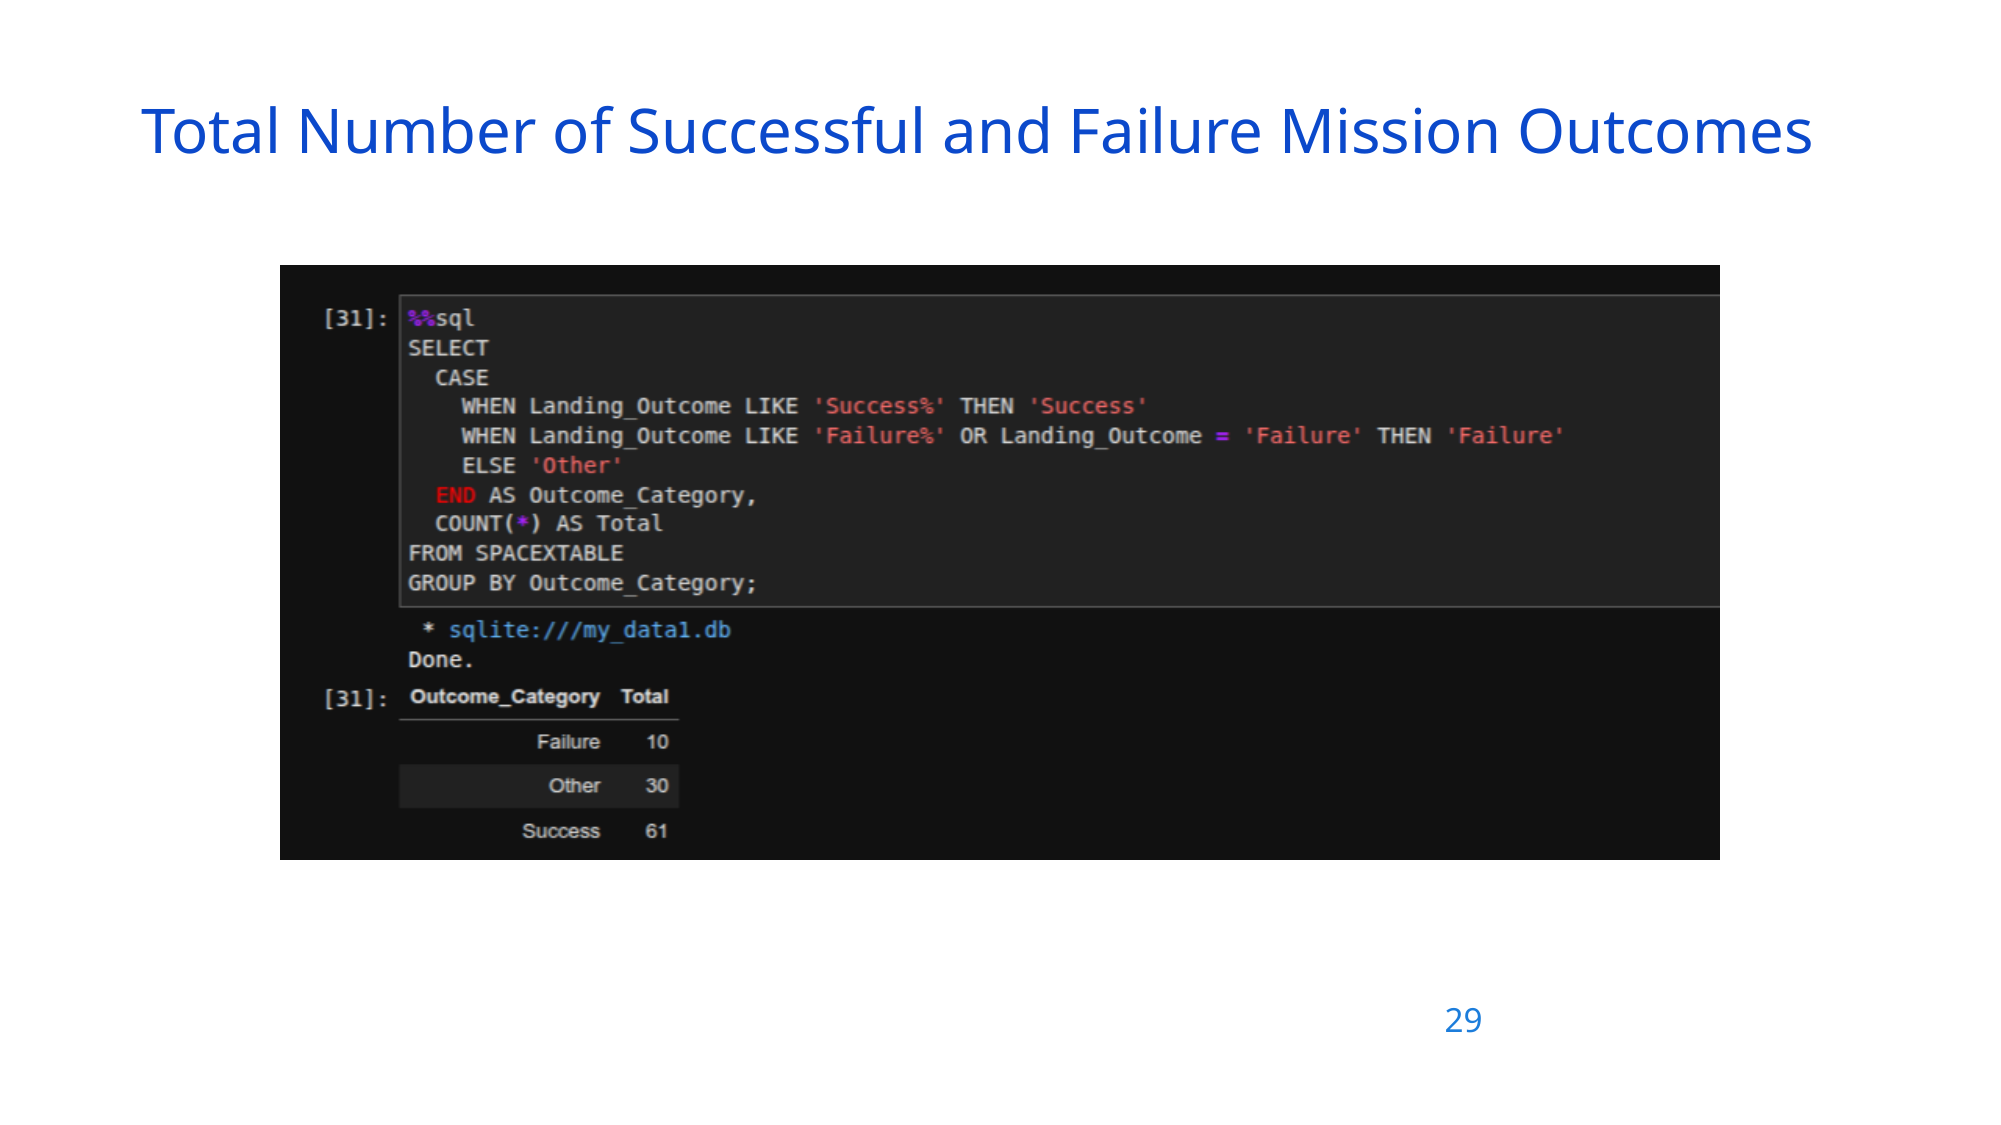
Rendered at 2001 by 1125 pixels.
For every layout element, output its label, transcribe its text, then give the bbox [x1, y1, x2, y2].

picture [280, 265, 1720, 860]
slide_number 30 [1429, 988, 1880, 1055]
text_box Total Number of Successful and Failure Mission Outcomes [126, 88, 1852, 179]
